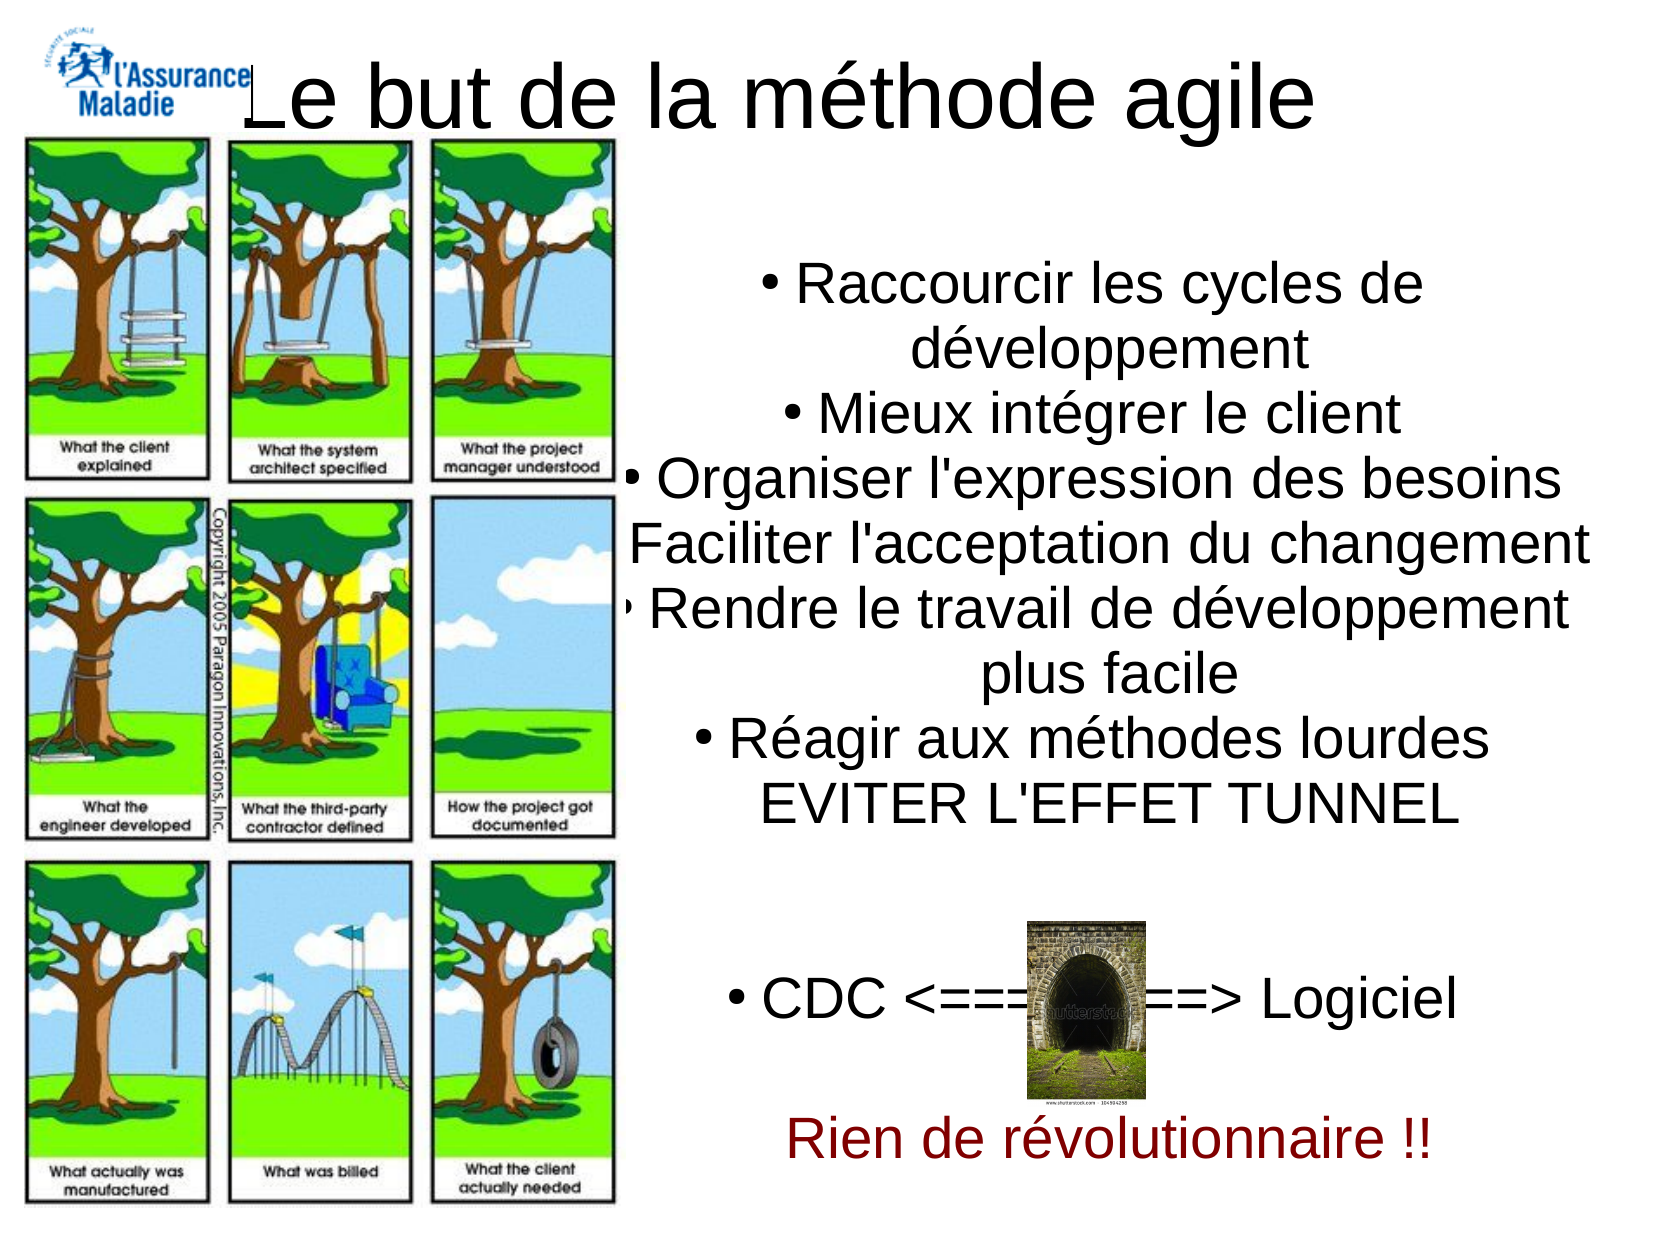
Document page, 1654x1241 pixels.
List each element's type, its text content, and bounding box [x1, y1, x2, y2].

picture [1027, 921, 1146, 1107]
picture [23, 23, 251, 118]
picture [24, 132, 626, 1208]
subtitle Raccourcir les cycles de développement Mieux intégrer le client Organiser l'expression des besoins Faciliter l'acceptation du changement Rendre le travail de développement plus facile Réagir aux méthodes lourdes EVITER L'EFFET TUNNEL CDC <========> Logiciel Rien de révolutionnaire !! [626, 250, 1595, 1171]
title Le but de la méthode agile [47, 0, 1536, 201]
